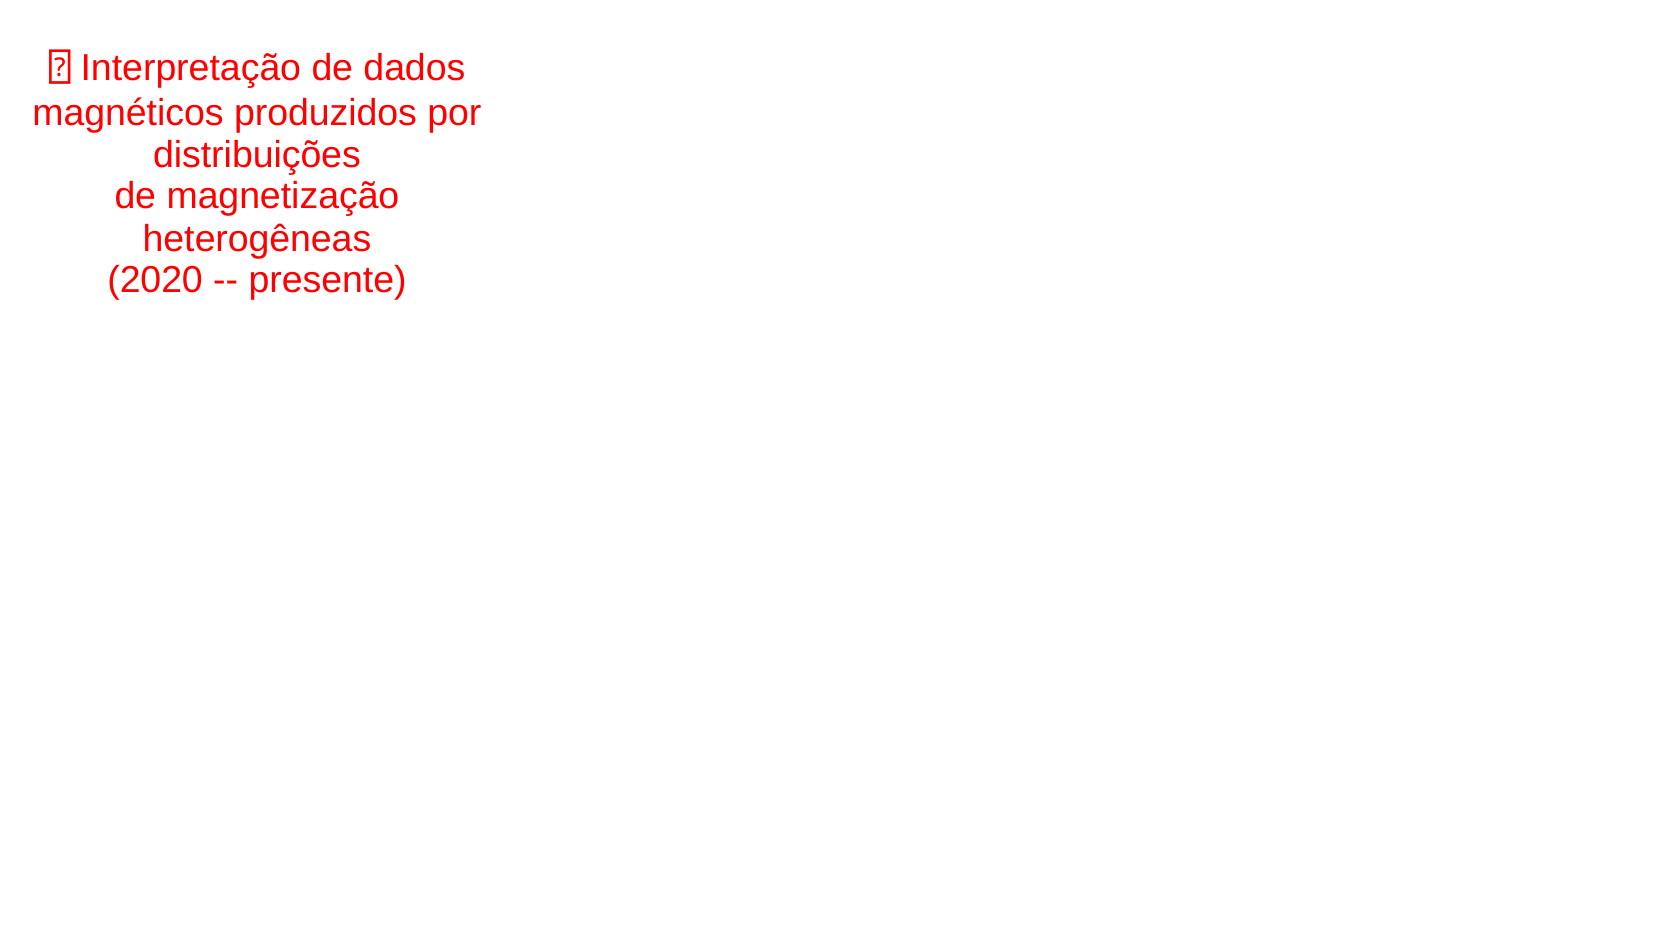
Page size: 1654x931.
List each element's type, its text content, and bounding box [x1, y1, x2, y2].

text_box ⍰ Interpretação de dados magnéticos produzidos por distribuições de magnetização heterogêneas (2020 -- presente) [17, 32, 508, 314]
